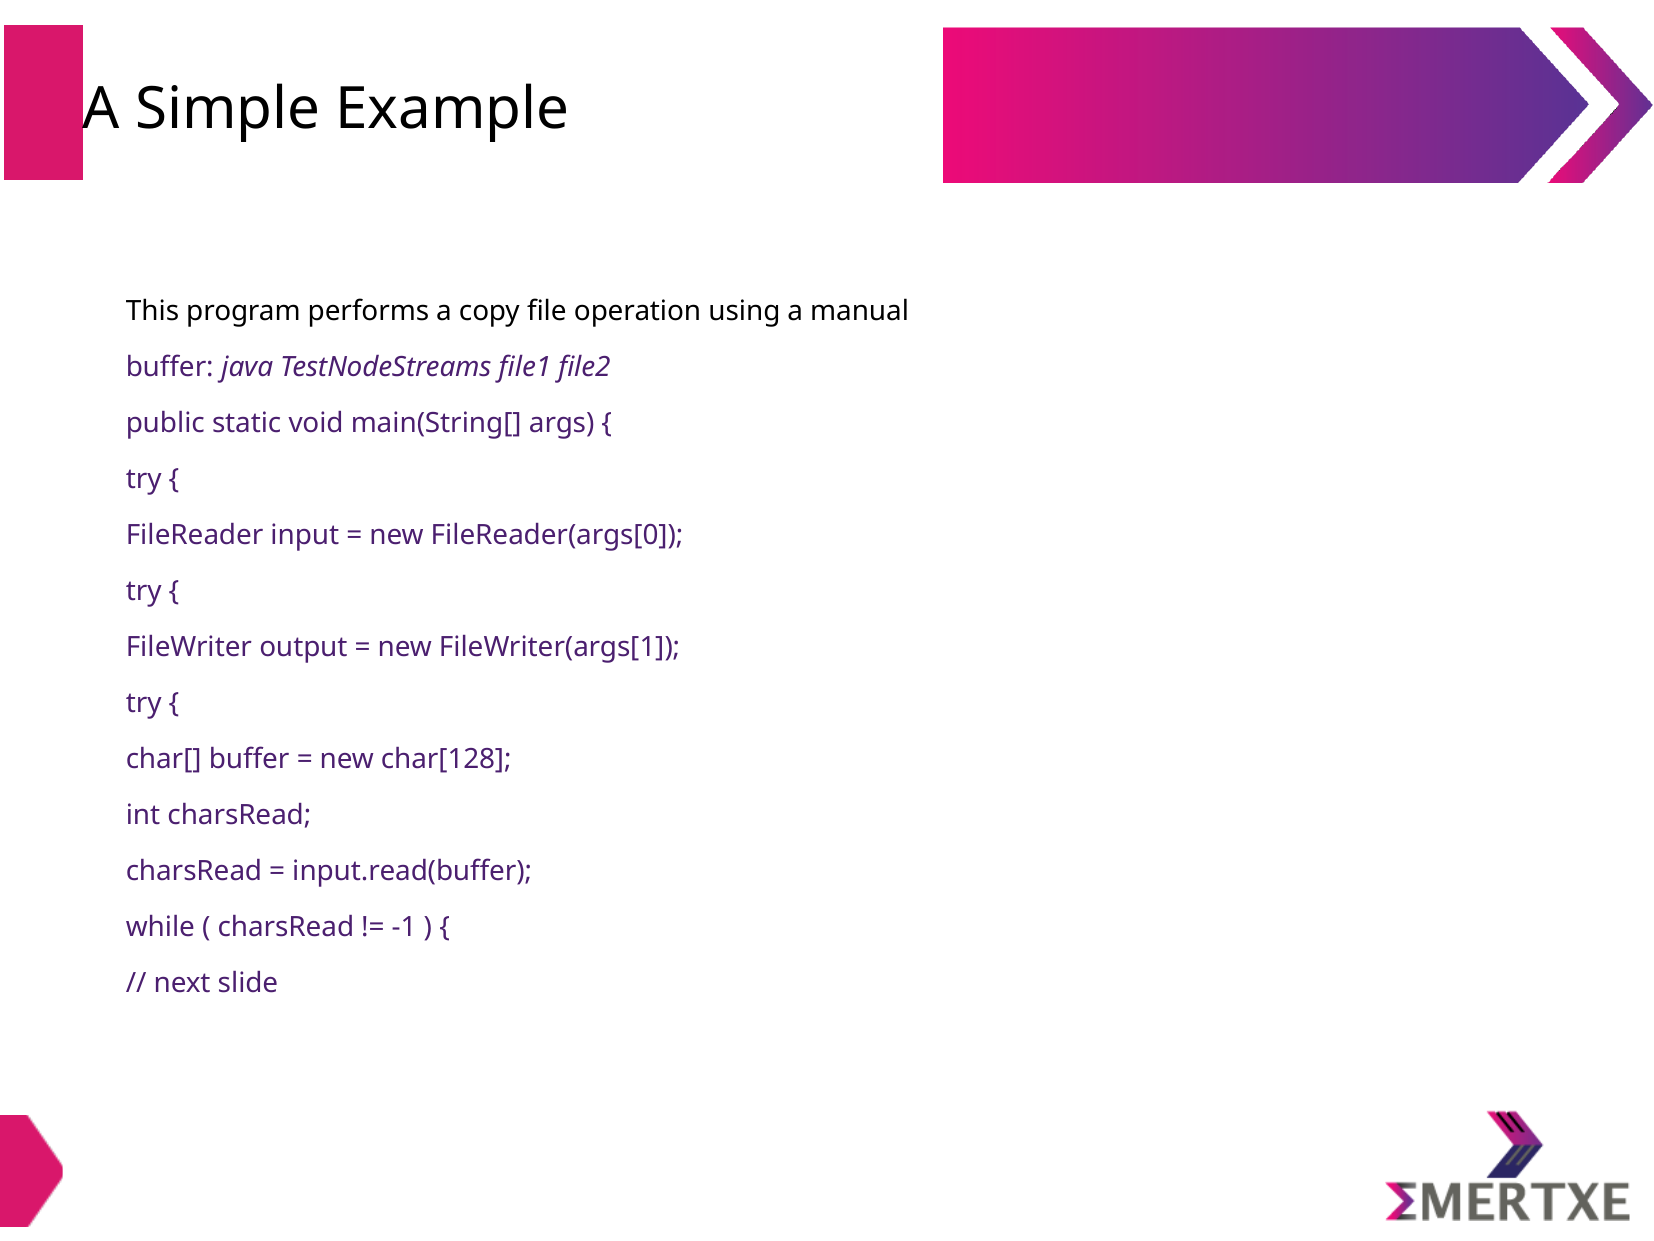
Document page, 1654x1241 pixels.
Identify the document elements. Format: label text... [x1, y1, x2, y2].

list This program performs a copy file operation using a manual buffer: java TestNodeStreams file1 file2 public static void main(String[] args) { try { FileReader input = new FileReader(args[0]); try { FileWriter output = new FileWriter(args[1]); try { char[] buffer = new char[128]; int charsRead; charsRead = input.read(buffer); while ( charsRead != -1 ) { // next slide [82, 290, 1571, 1010]
picture [1571, 27, 1653, 183]
picture [1385, 1107, 1631, 1221]
title A Simple Example [82, 2, 1571, 210]
